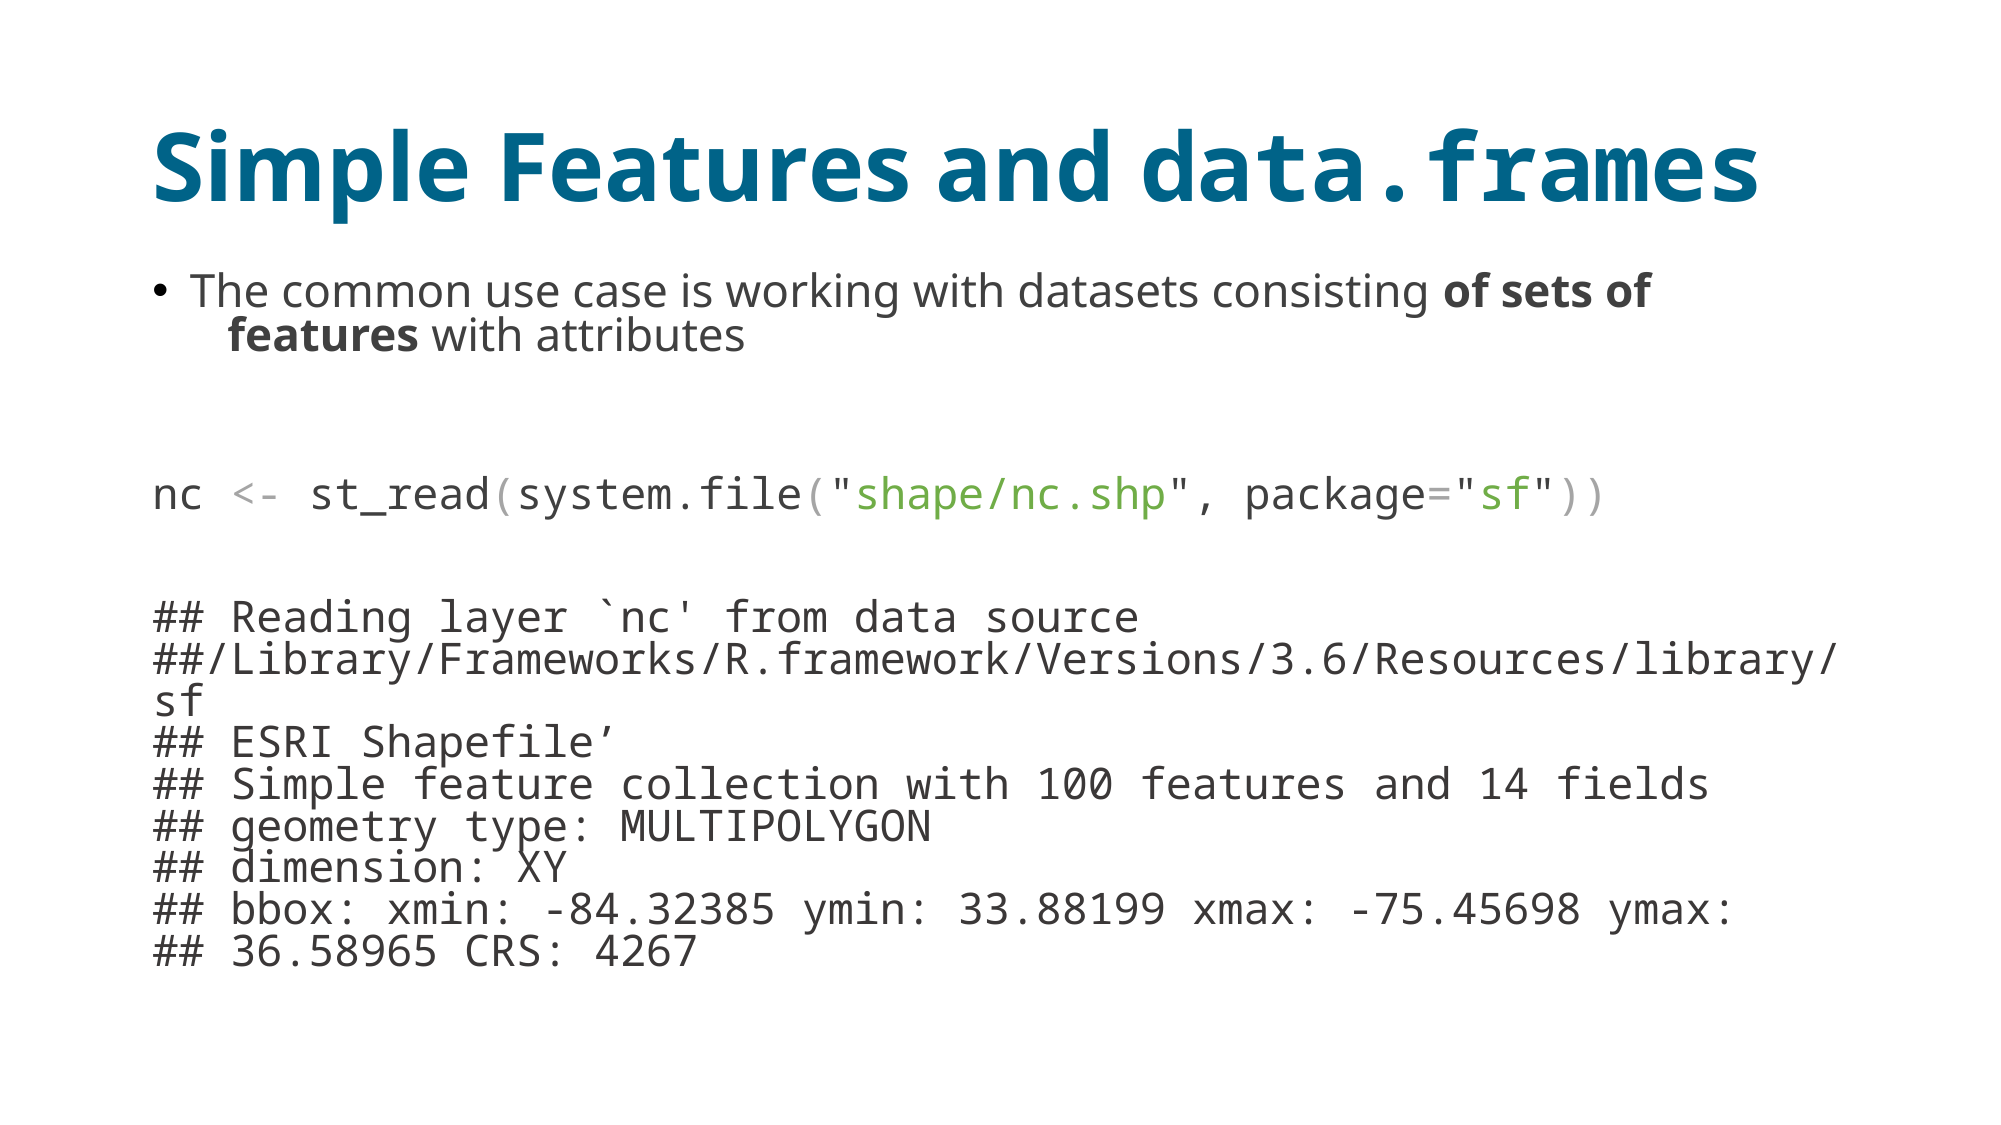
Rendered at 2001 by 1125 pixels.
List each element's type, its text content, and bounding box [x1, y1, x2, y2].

list The common use case is working with datasets consisting of sets of features with attributes [137, 265, 1863, 445]
text_box nc <- st_read(system.file("shape/nc.shp", package="sf")) ## Reading layer `nc' from data source ##/Library/Frameworks/R.framework/Versions/3.6/Resources/library/sf ## ESRI Shapefile’ ## Simple feature collection with 100 features and 14 fields ## geometry type: MULTIPOLYGON ## dimension: XY ## bbox: xmin: -84.32385 ymin: 33.88199 xmax: -75.45698 ymax: ## 36.58965 CRS: 4267 [137, 468, 1863, 987]
title Simple Features and data.frames [137, 50, 1892, 278]
